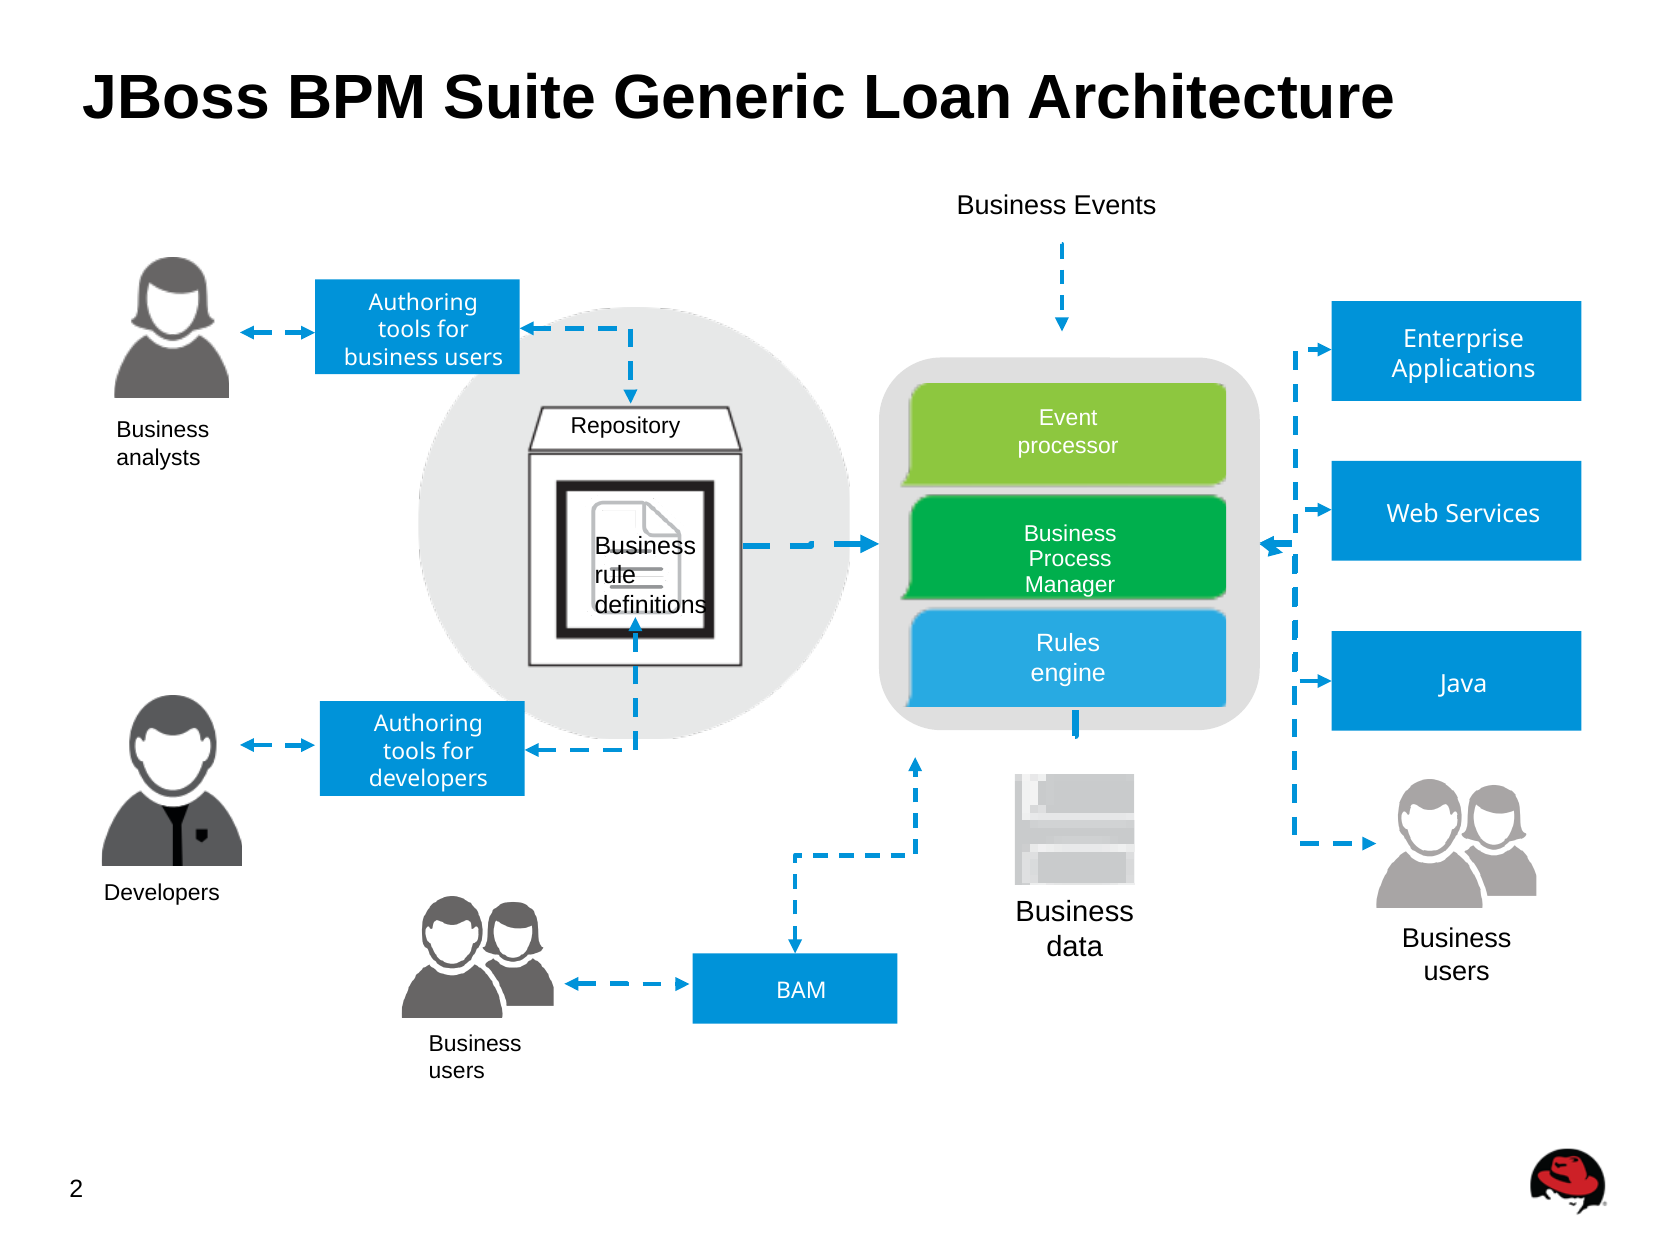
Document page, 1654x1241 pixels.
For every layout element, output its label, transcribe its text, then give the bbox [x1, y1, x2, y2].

title JBoss BPM Suite Generic Loan Architecture [82, 13, 1571, 180]
text_box [1331, 631, 1582, 731]
text_box Java [1346, 660, 1581, 705]
picture [418, 307, 850, 739]
text_box Business rule definitions [579, 520, 688, 563]
text_box [878, 357, 1260, 731]
picture [1529, 1146, 1613, 1224]
picture [101, 695, 242, 866]
text_box Business Process Manager [964, 513, 1176, 605]
text_box [1331, 460, 1582, 561]
picture [401, 896, 554, 1018]
text_box Business users [1385, 911, 1528, 986]
text_box Enterprise Applications [1346, 315, 1581, 391]
text_box Business Events [937, 180, 1176, 228]
text_box Business users [414, 1021, 565, 1092]
text_box Rules engine [953, 606, 1184, 678]
text_box Repository [555, 403, 706, 446]
text_box Business data [999, 884, 1150, 1005]
text_box [315, 279, 327, 375]
picture [114, 257, 229, 398]
text_box [692, 953, 898, 1024]
picture [1014, 774, 1135, 884]
text_box BAM [705, 968, 898, 1011]
text_box Developers [89, 870, 252, 913]
text_box [1331, 301, 1582, 401]
picture [899, 383, 1227, 707]
text_box Event processor [955, 372, 1181, 487]
text_box Authoring tools for business users [327, 279, 520, 378]
picture [1376, 779, 1537, 908]
text_box Web Services [1346, 490, 1581, 535]
text_box [319, 701, 332, 796]
text_box Authoring tools for developers [332, 701, 525, 799]
text_box Business analysts [101, 407, 240, 478]
